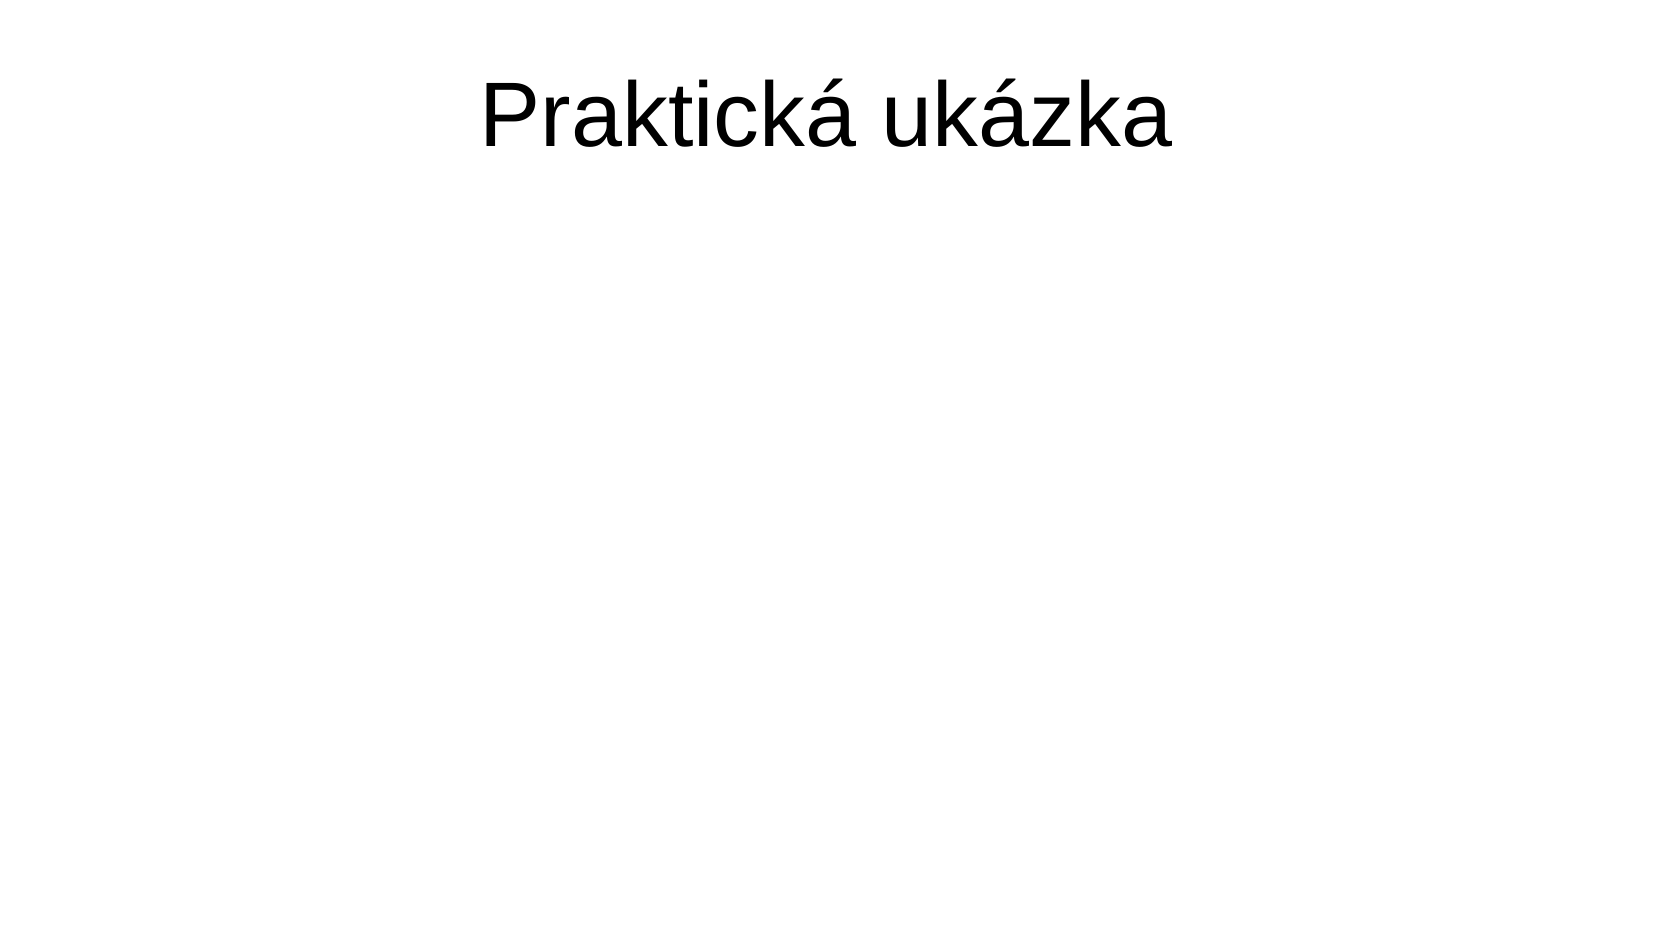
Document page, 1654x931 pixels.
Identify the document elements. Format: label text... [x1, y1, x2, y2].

title Praktická ukázka [82, 37, 1571, 193]
